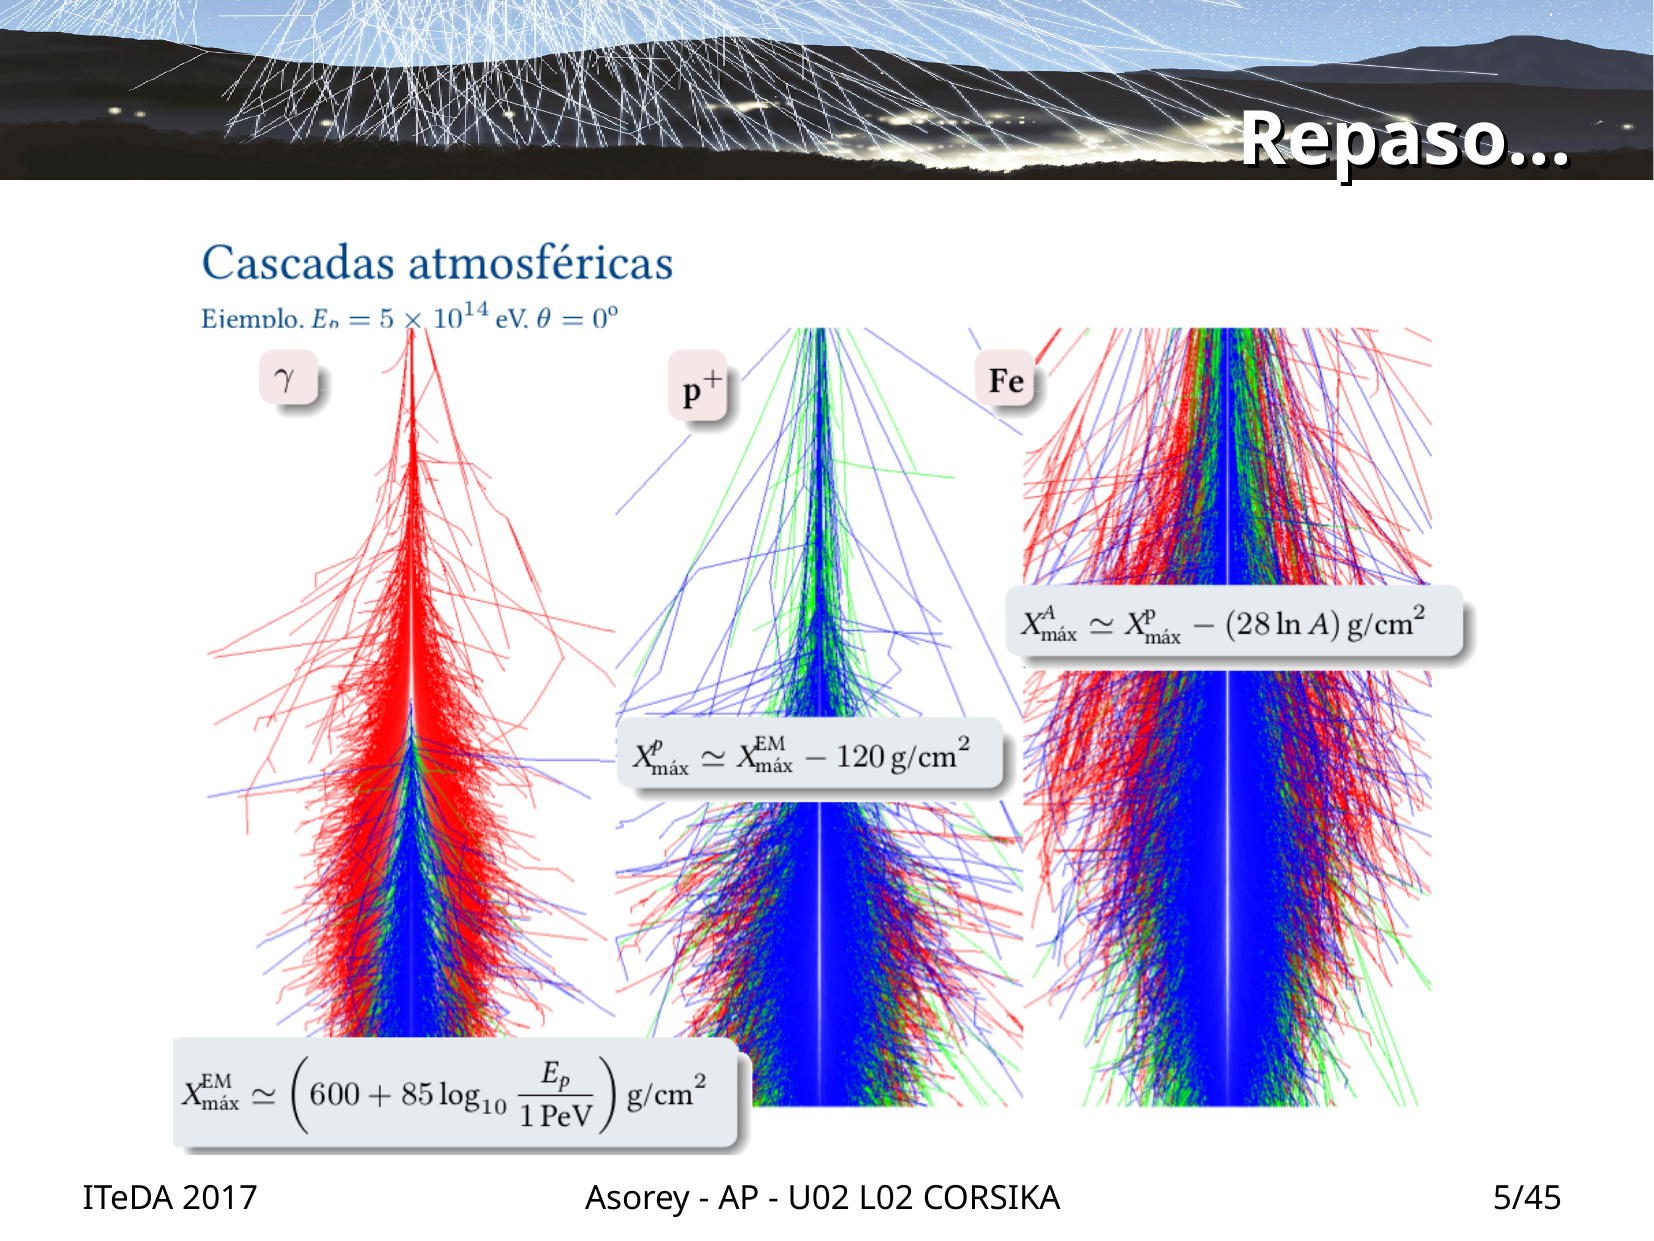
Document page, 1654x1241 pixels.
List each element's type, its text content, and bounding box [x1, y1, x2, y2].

title Repaso... [86, 49, 1573, 223]
picture [0, 0, 1654, 180]
picture [173, 223, 1477, 1156]
